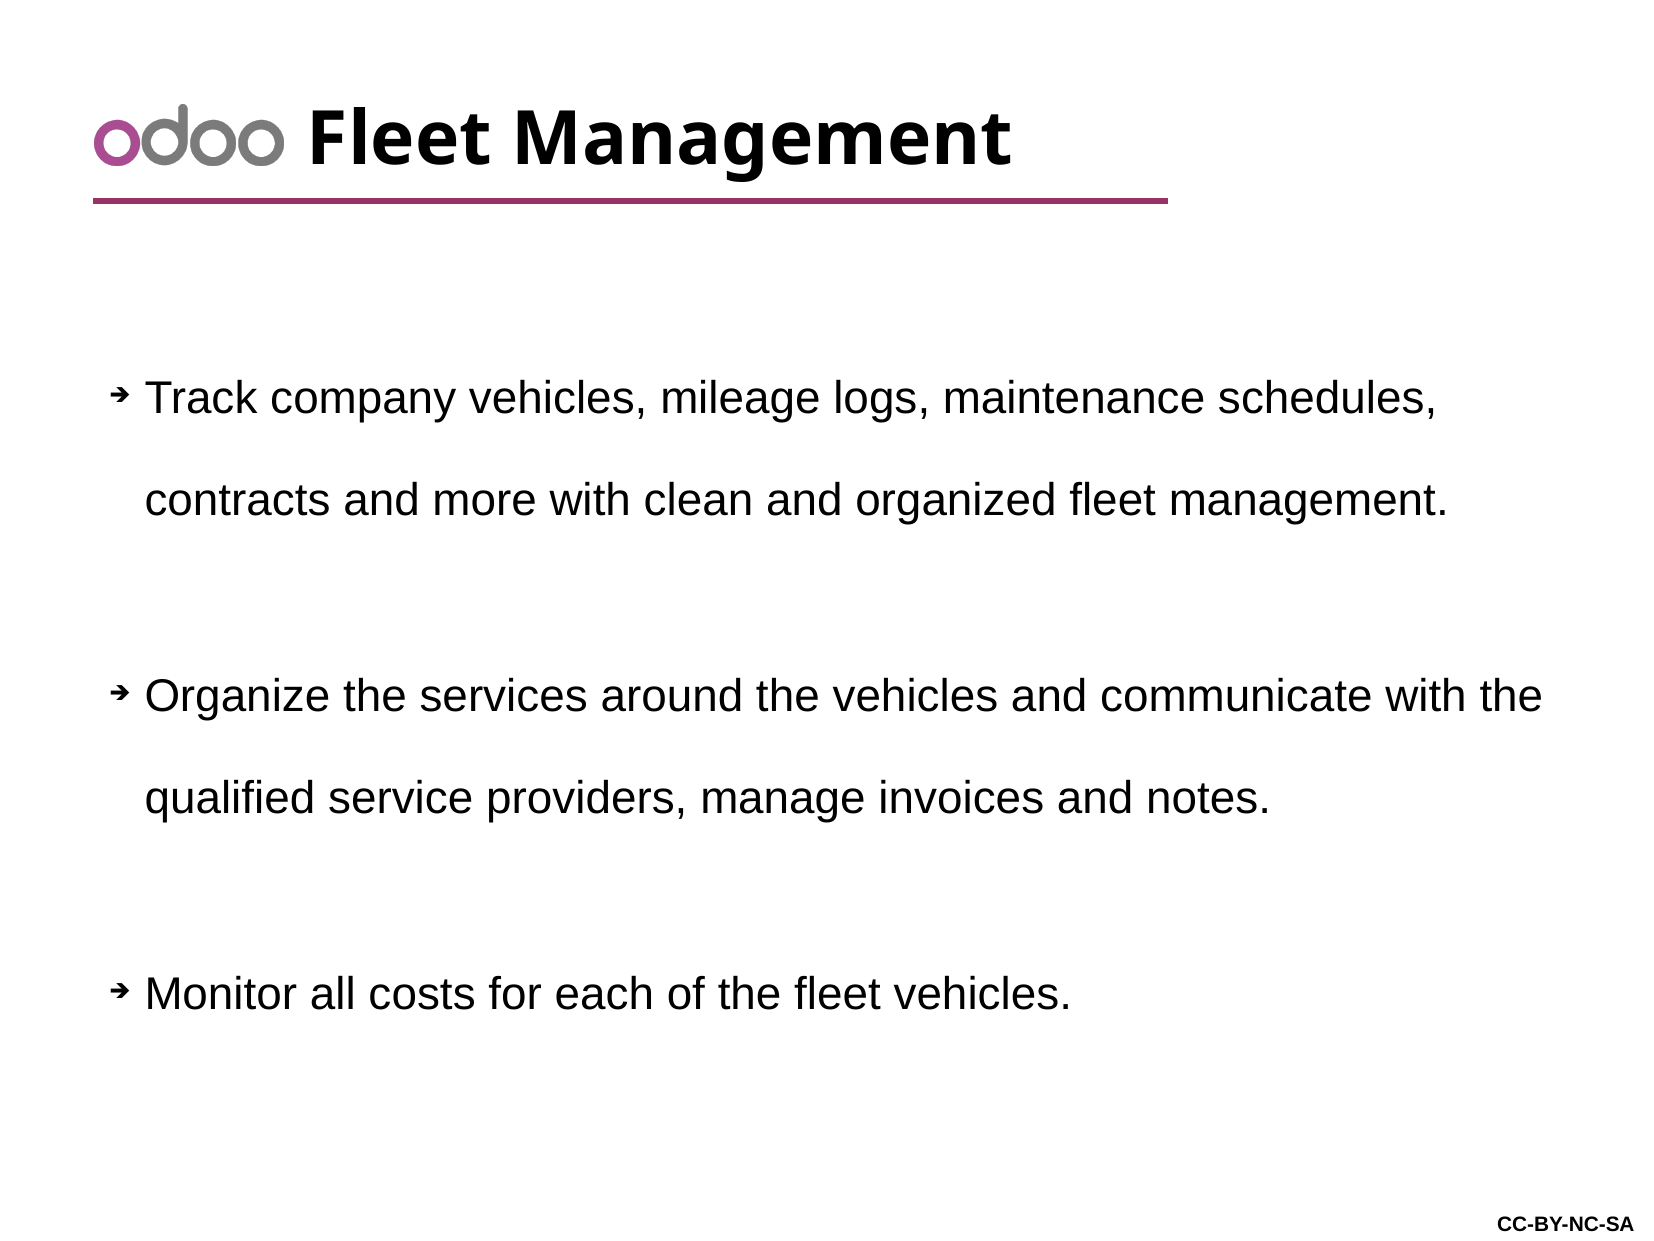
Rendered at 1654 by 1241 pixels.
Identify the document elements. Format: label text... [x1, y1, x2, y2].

text_box Track company vehicles, mileage logs, maintenance schedules, contracts and more with clean and organized fleet management. Organize the services around the vehicles and communicate with the qualified service providers, manage invoices and notes. Monitor all costs for each of the fleet vehicles. [94, 312, 1583, 976]
picture [94, 104, 284, 166]
title Fleet Management [306, 31, 1570, 239]
text_box CC-BY-NC-SA [1482, 1204, 1654, 1241]
